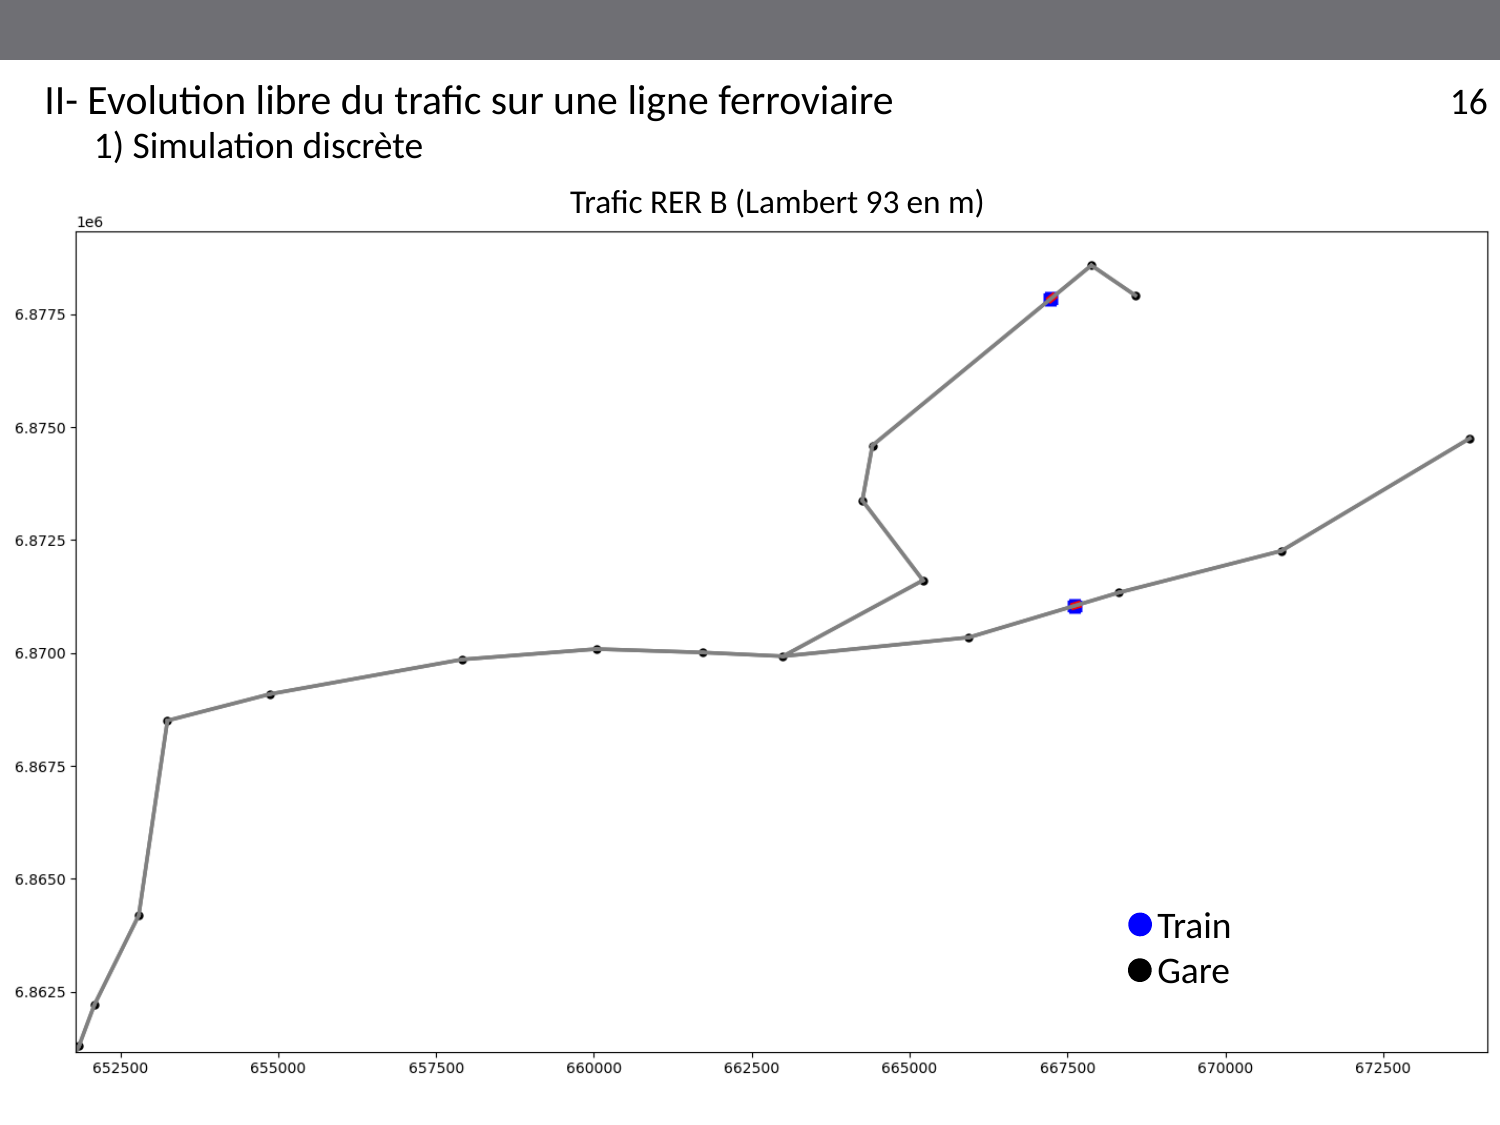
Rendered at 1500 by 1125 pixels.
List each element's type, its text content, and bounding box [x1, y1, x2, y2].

text_box [1128, 912, 1142, 937]
text_box Trafic RER B (Lambert 93 en m) [555, 172, 1008, 229]
text_box [1128, 958, 1142, 982]
picture [0, 204, 1500, 1091]
text_box 16 [1435, 69, 1500, 131]
text_box II- Evolution libre du trafic sur une ligne ferroviaire [29, 66, 951, 131]
text_box 1) Simulation discrète [79, 114, 439, 174]
text_box Train Gare [1142, 893, 1248, 1000]
